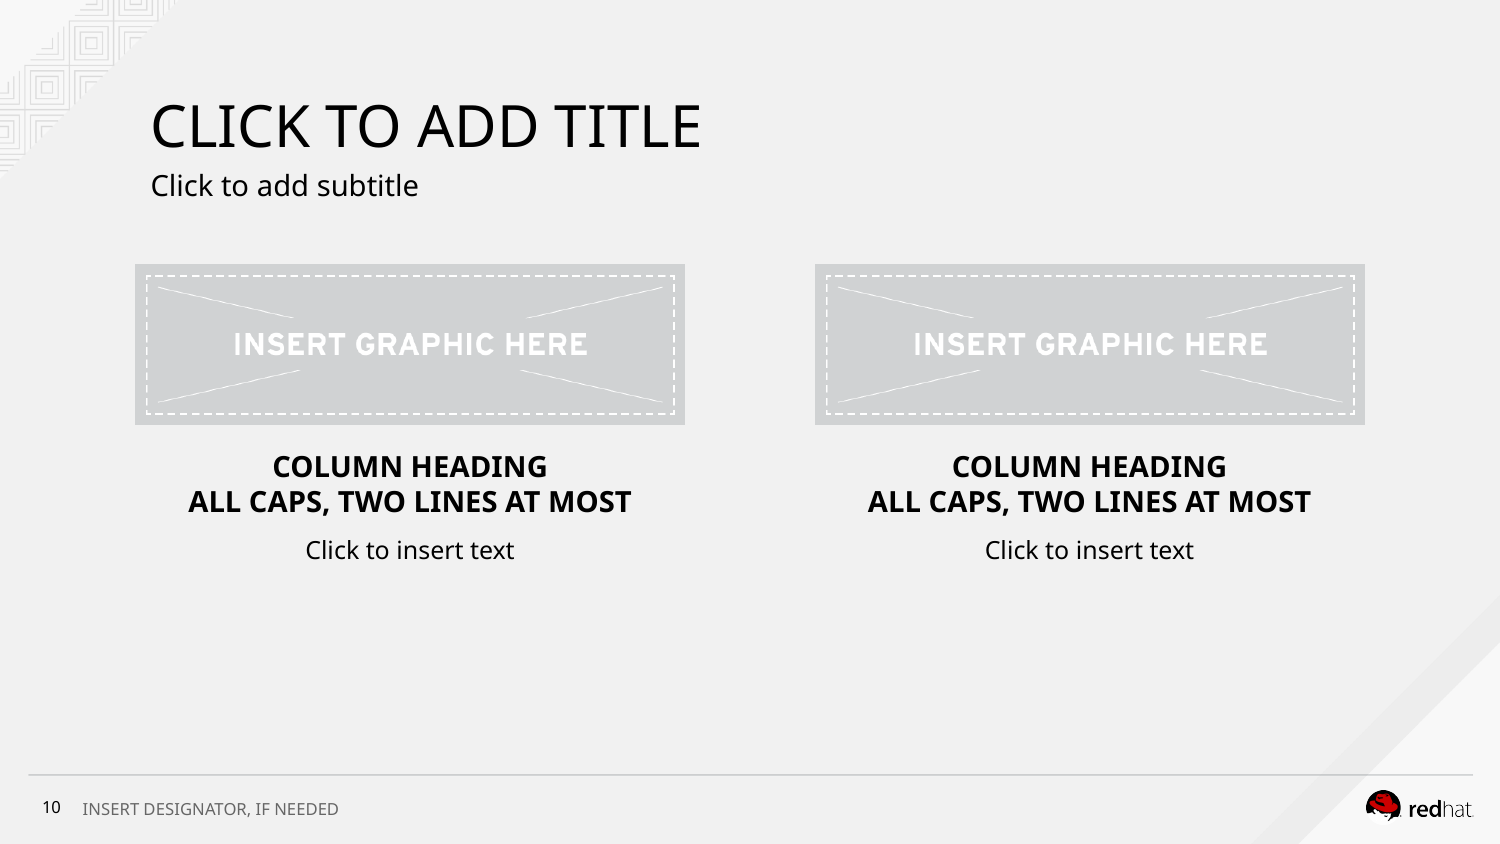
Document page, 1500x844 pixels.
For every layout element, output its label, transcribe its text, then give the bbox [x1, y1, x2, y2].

subtitle COLUMN HEADING ALL CAPS, TWO LINES AT MOST [815, 451, 1365, 514]
slide_number <number> [16, 776, 77, 842]
list Click to insert text [135, 514, 685, 735]
picture [0, 0, 1500, 844]
subtitle COLUMN HEADING ALL CAPS, TWO LINES AT MOST [135, 451, 685, 514]
title CLICK TO ADD TITLE [135, 0, 1365, 152]
subtitle Click to add subtitle [135, 152, 1365, 207]
list Click to insert text [815, 514, 1365, 735]
